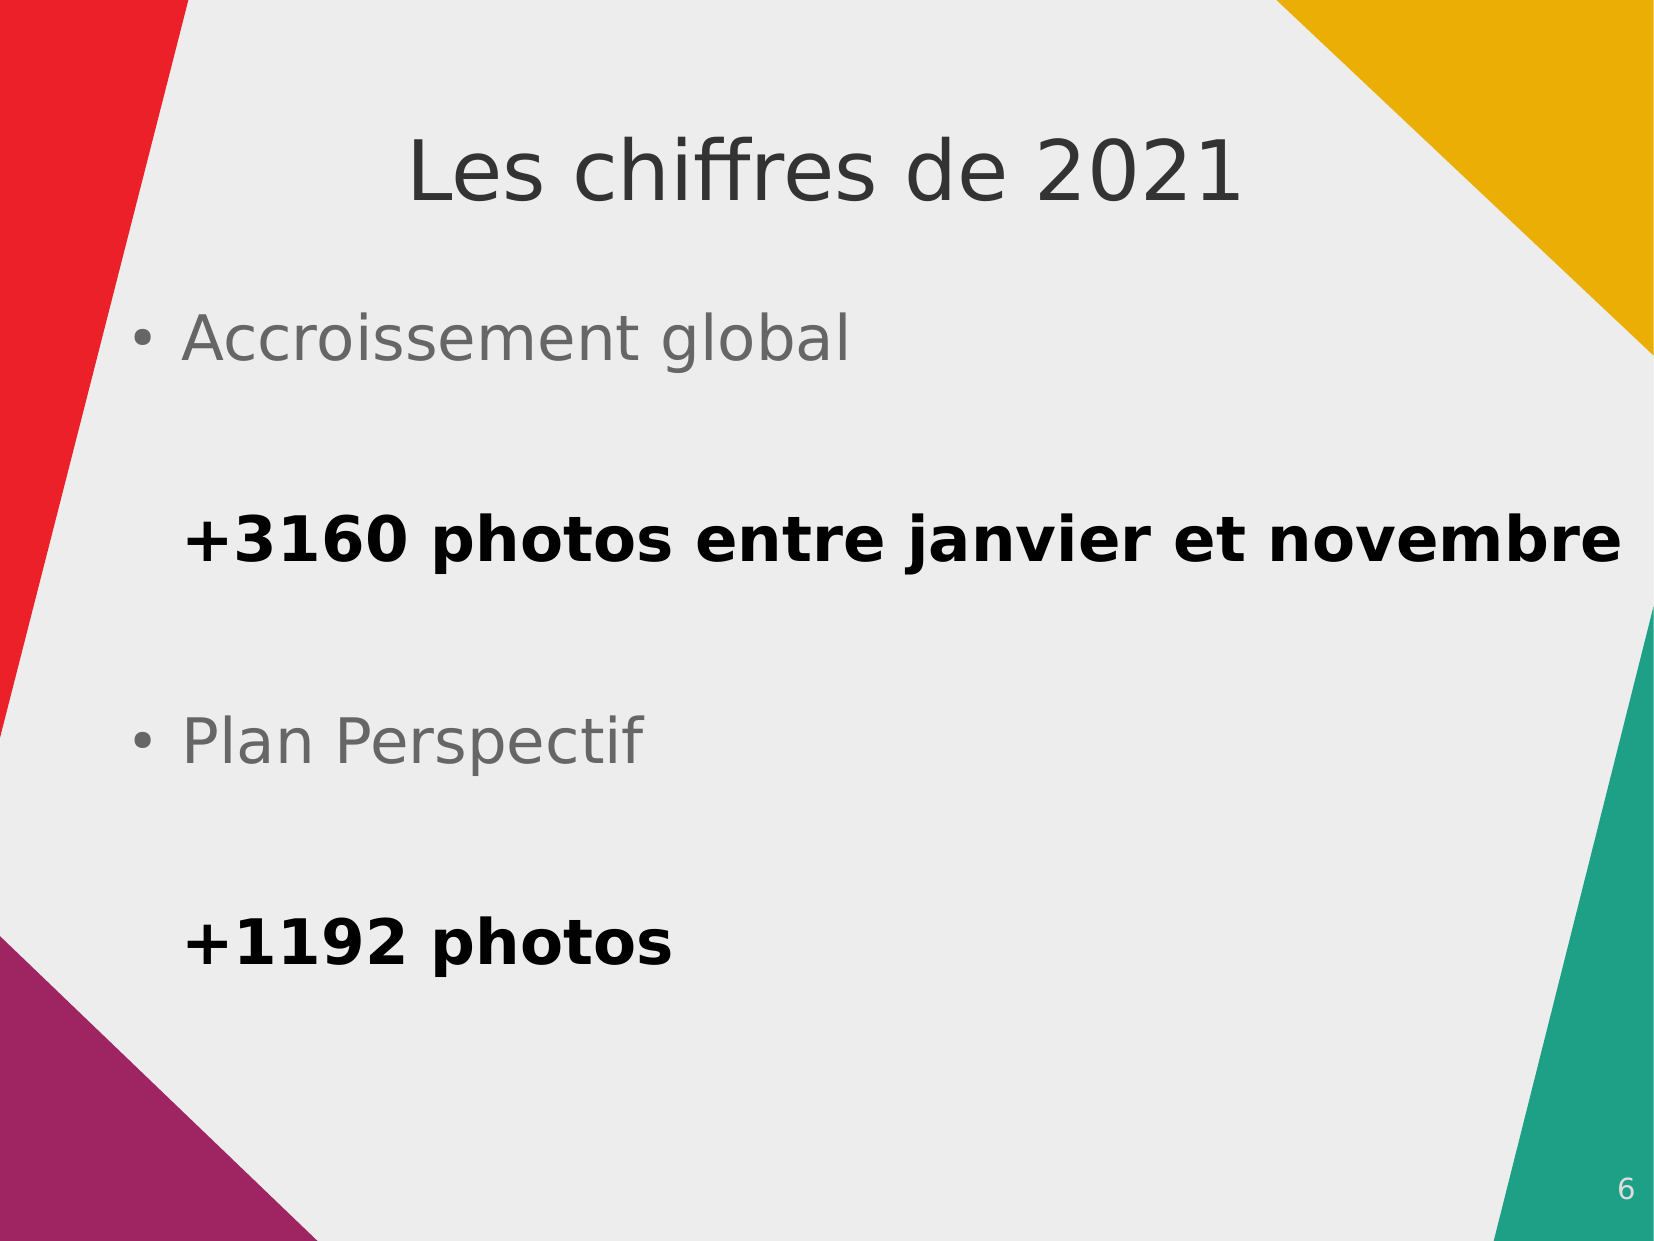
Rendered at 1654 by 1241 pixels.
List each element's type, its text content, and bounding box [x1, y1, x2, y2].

title Les chiffres de 2021 [114, 73, 1539, 271]
list Accroissement global +3160 photos entre janvier et novembre Plan Perspectif +1192 photos [114, 302, 1630, 1033]
